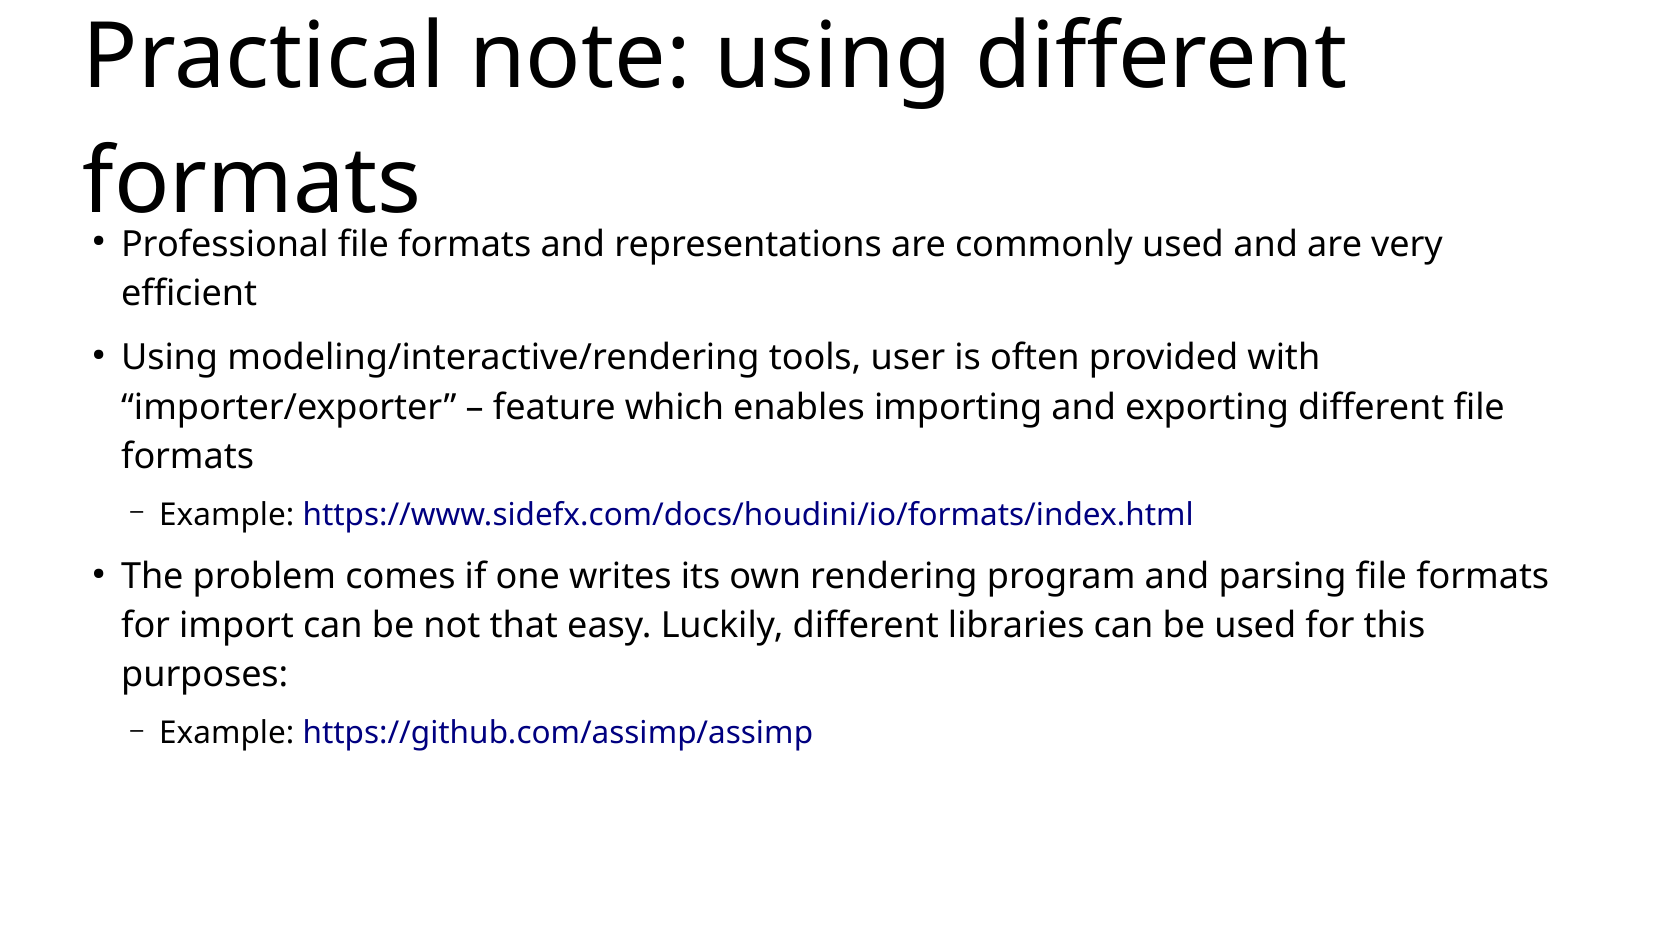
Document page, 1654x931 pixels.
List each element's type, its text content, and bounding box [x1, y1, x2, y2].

title Practical note: using different formats [82, 37, 1571, 193]
list Professional file formats and representations are commonly used and are very efficient Using modeling/interactive/rendering tools, user is often provided with “importer/exporter” – feature which enables importing and exporting different file formats Example: https://www.sidefx.com/docs/houdini/io/formats/index.html The problem comes if one writes its own rendering program and parsing file formats for import can be not that easy. Luckily, different libraries can be used for this purposes: Example: https://github.com/assimp/assimp [82, 217, 1571, 758]
